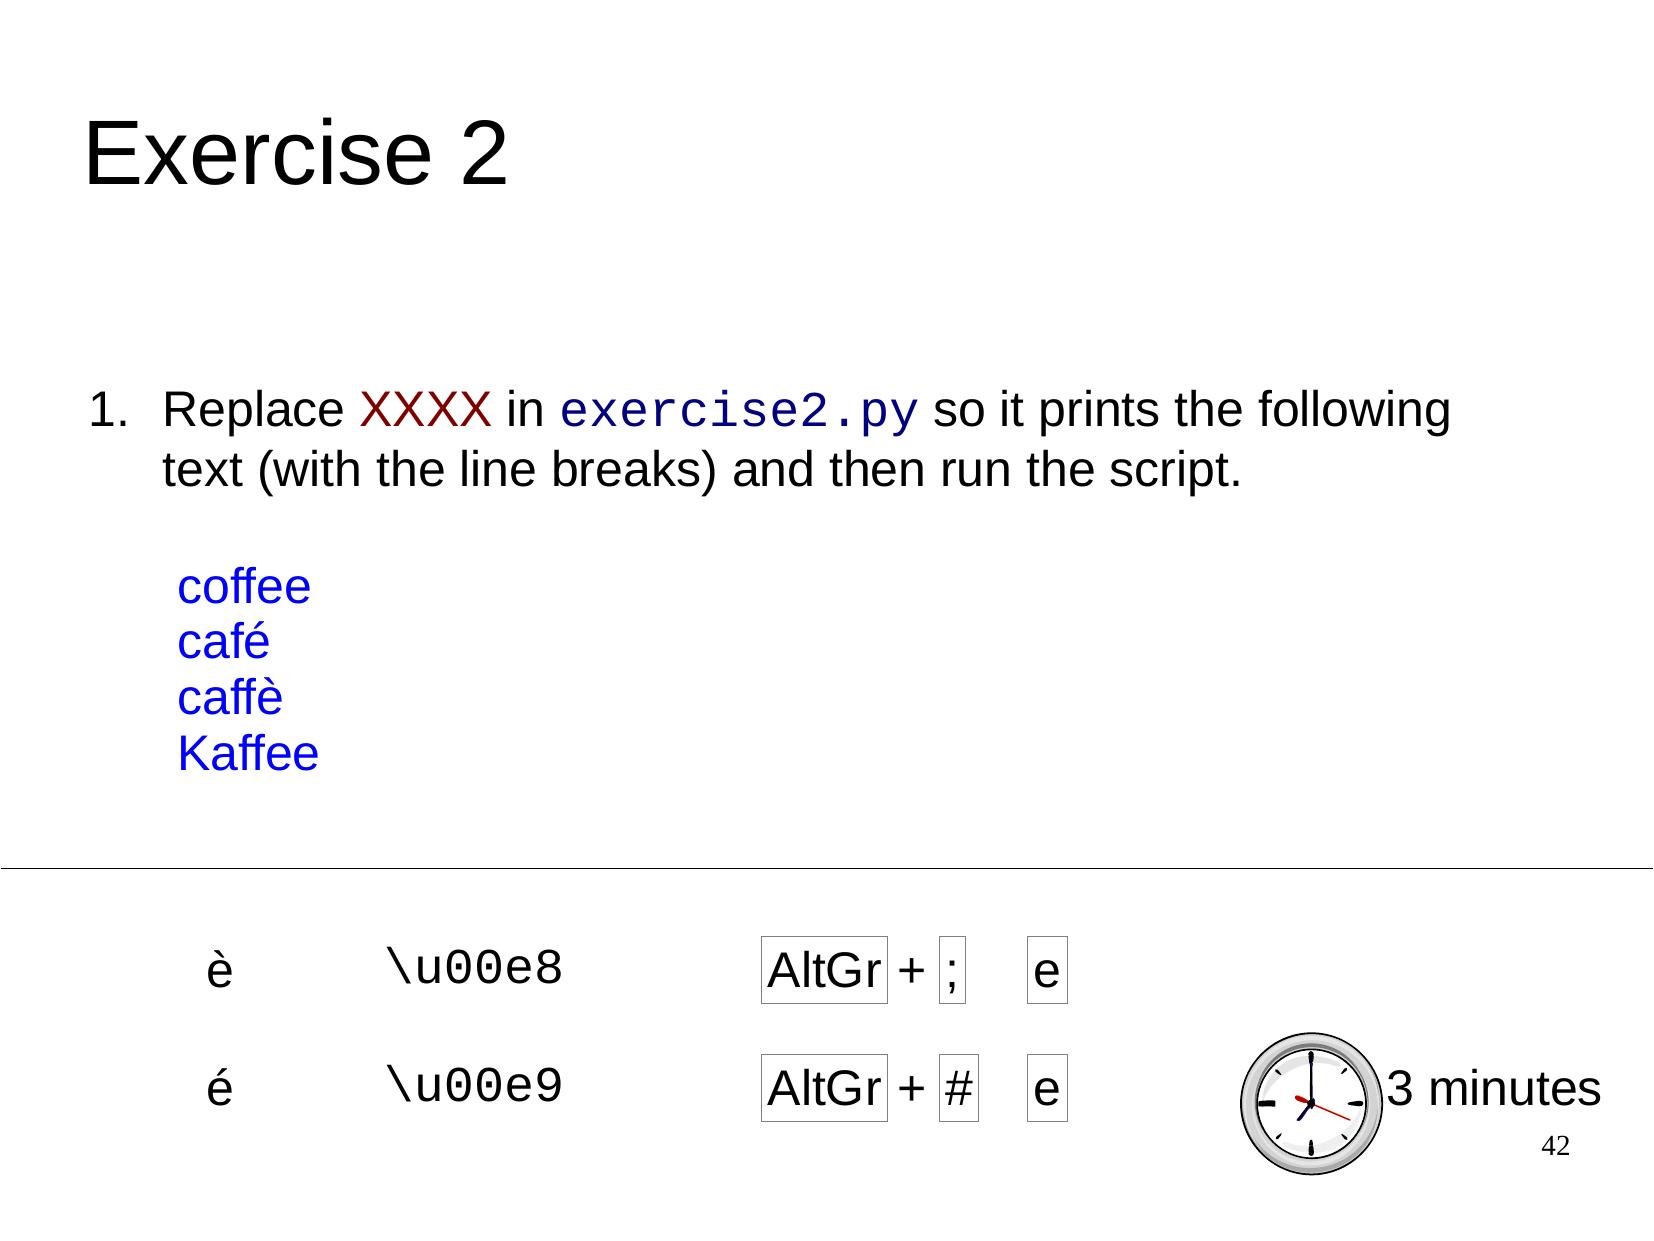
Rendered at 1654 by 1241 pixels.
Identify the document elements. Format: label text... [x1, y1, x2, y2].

text_box e [1027, 1054, 1068, 1122]
text_box # [939, 1054, 979, 1122]
text_box AltGr [761, 936, 888, 1004]
text_box 1. Replace XXXX in exercise2.py so it prints the following text (with the line breaks) and then run the script. [82, 374, 1461, 503]
text_box è [200, 936, 241, 1004]
text_box \u00e8 [378, 936, 571, 1005]
text_box é [200, 1054, 241, 1122]
text_box \u00e9 [378, 1054, 571, 1123]
text_box e [1027, 936, 1068, 1004]
text_box coffee café caffè Kaffee [171, 552, 328, 788]
text_box ; [939, 936, 966, 1004]
title Exercise 2 [82, 49, 1571, 257]
picture [1240, 1032, 1384, 1176]
text_box + [891, 1054, 934, 1122]
text_box + [891, 936, 934, 1004]
text_box 3 minutes [1380, 1054, 1610, 1123]
text_box AltGr [761, 1054, 888, 1122]
